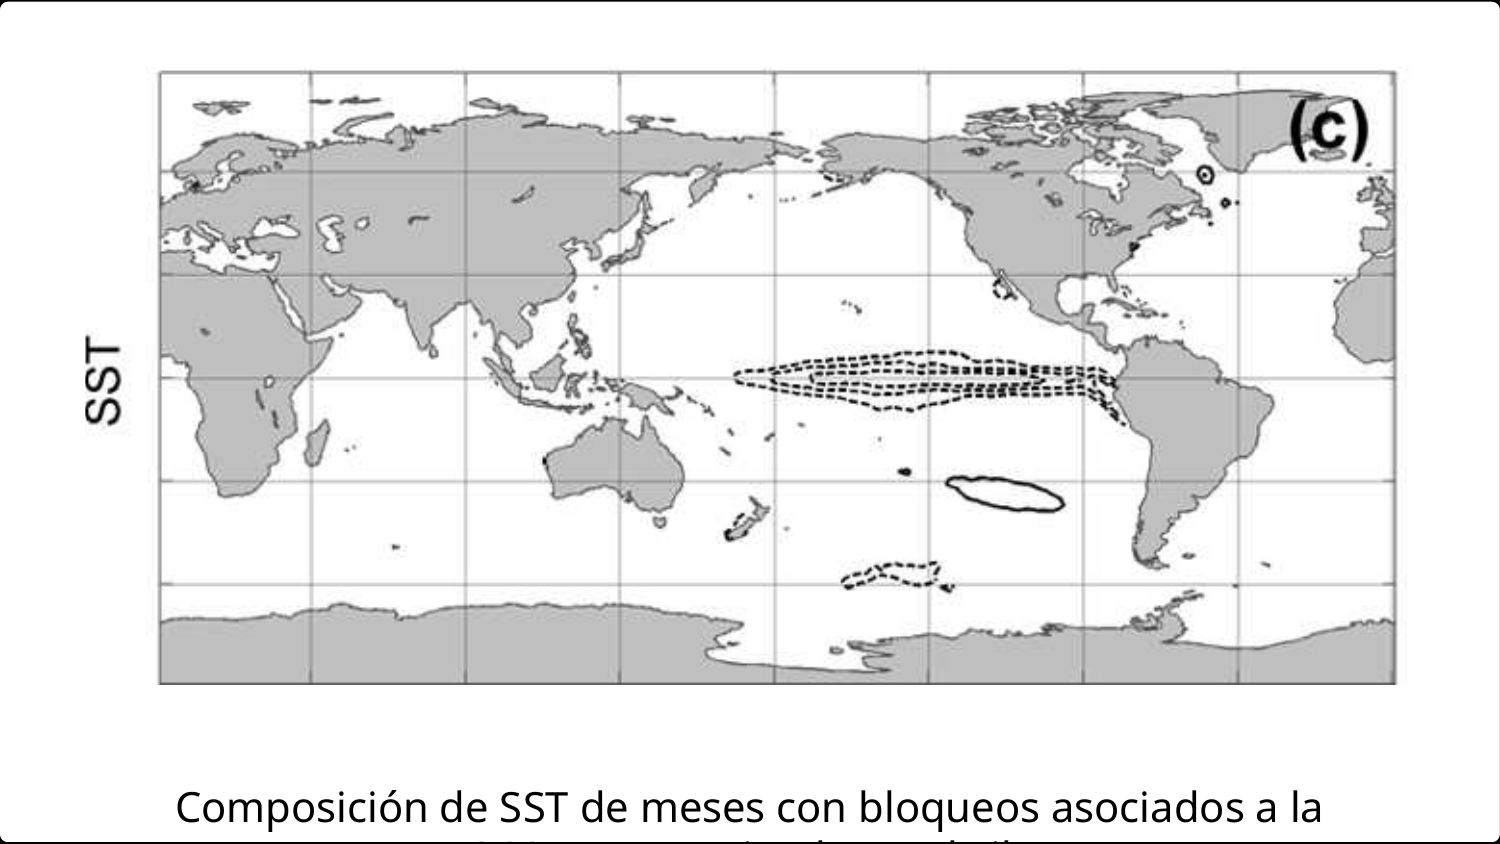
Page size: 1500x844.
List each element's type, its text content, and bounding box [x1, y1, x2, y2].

text_box Composición de SST de meses con bloqueos asociados a la QS3 entre noviembre y abril. [150, 773, 1350, 844]
picture [85, 55, 1415, 685]
